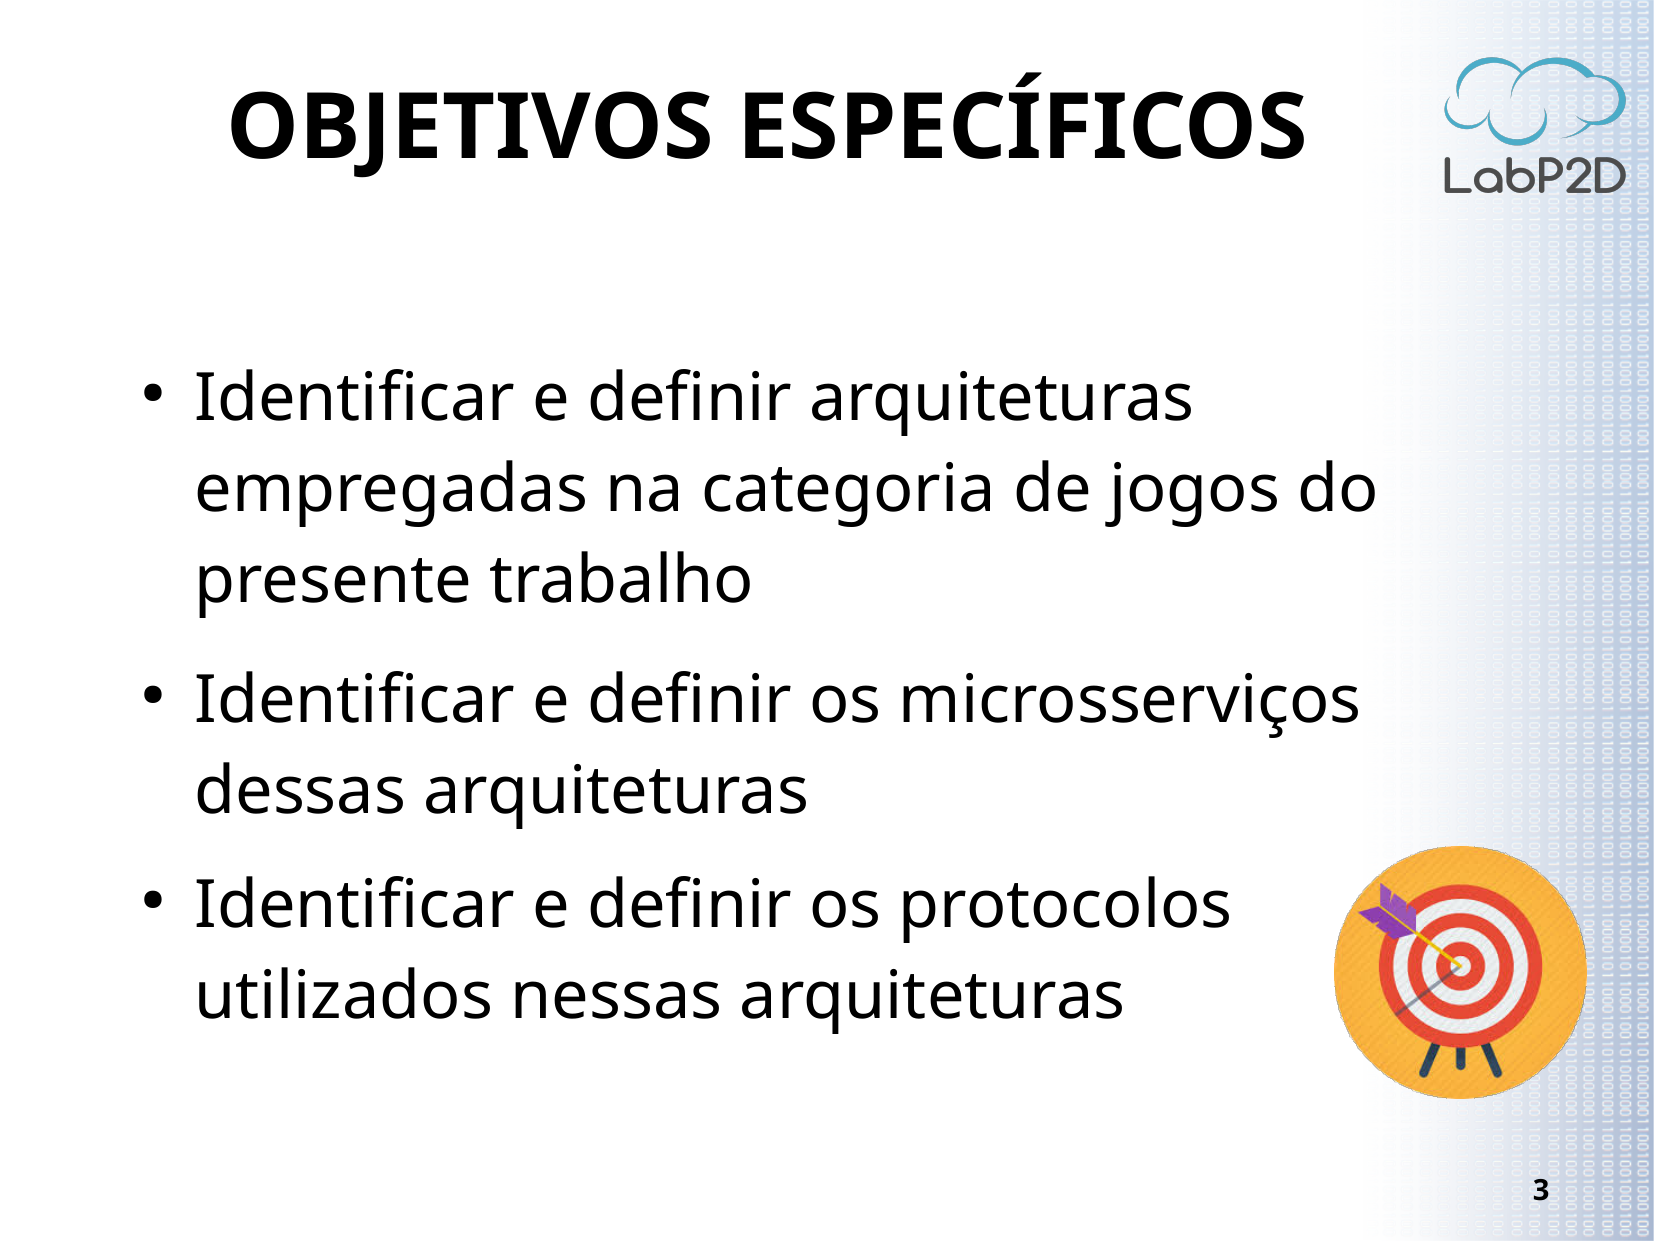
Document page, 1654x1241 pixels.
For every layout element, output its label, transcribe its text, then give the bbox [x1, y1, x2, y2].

list Identificar e definir arquiteturas empregadas na categoria de jogos do presente trabalho Identificar e definir os microsserviços dessas arquiteturas Identificar e definir os protocolos utilizados nessas arquiteturas [123, 271, 1406, 1116]
title OBJETIVOS ESPECÍFICOS [82, 0, 1453, 259]
picture [1334, 1, 1654, 1240]
